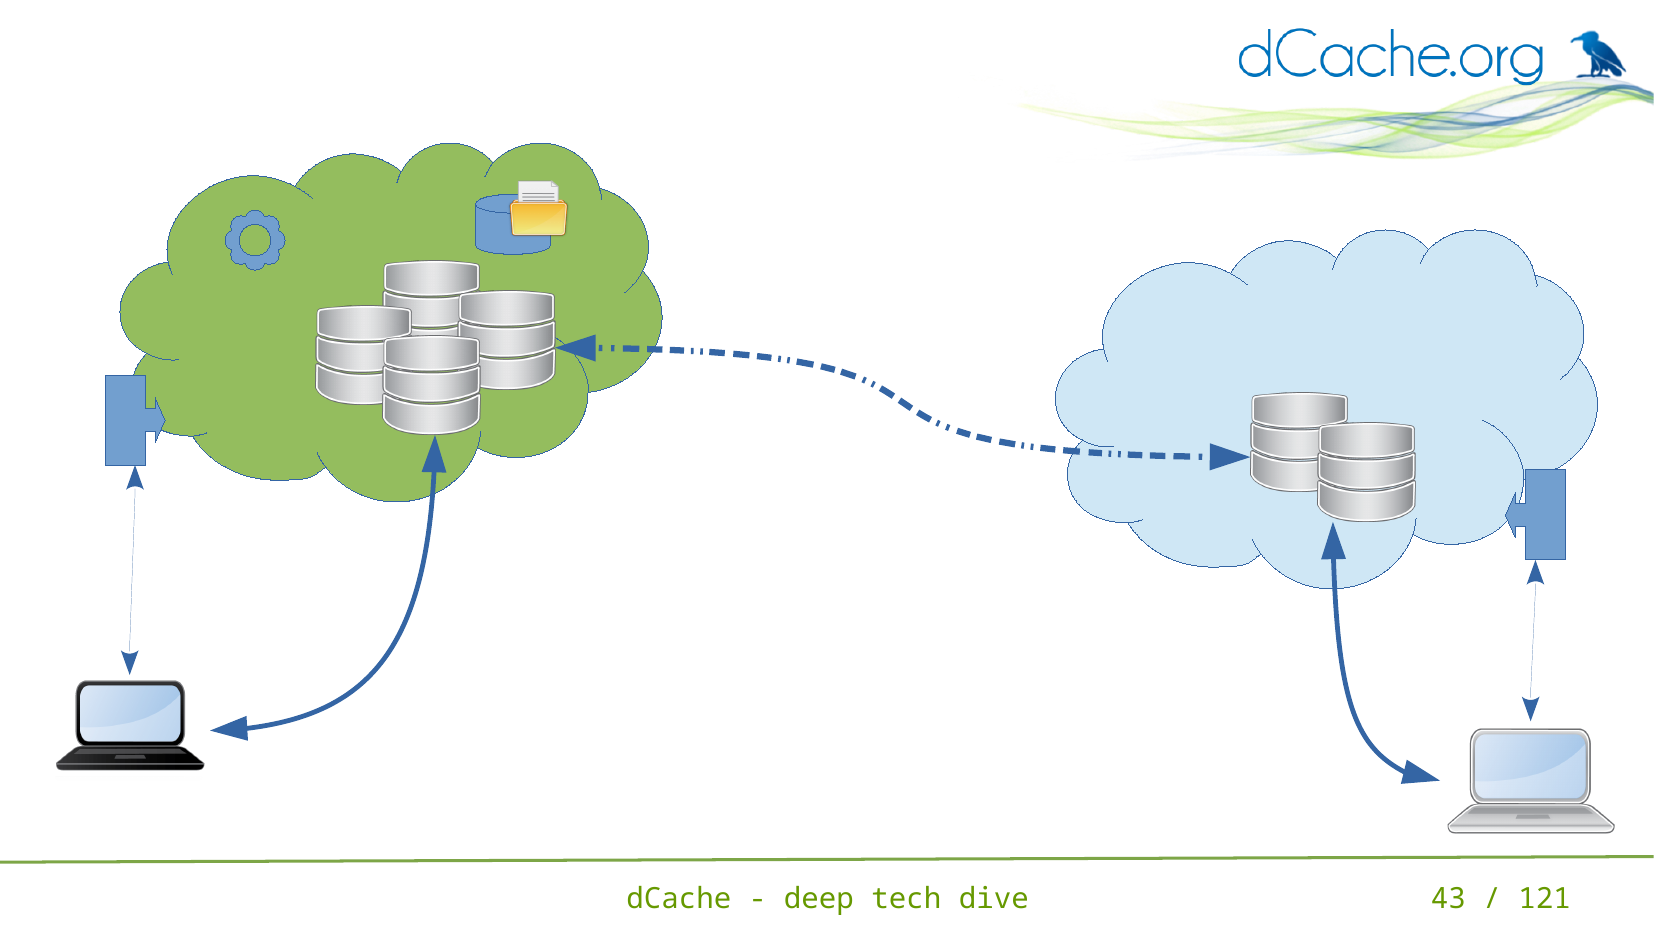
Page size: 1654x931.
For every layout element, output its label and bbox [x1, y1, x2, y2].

text_box [1055, 229, 1598, 589]
picture [1440, 721, 1622, 841]
picture [49, 674, 211, 787]
text_box [105, 143, 663, 502]
picture [506, 180, 571, 239]
picture [315, 260, 556, 436]
picture [956, 16, 1654, 169]
picture [1250, 392, 1416, 522]
